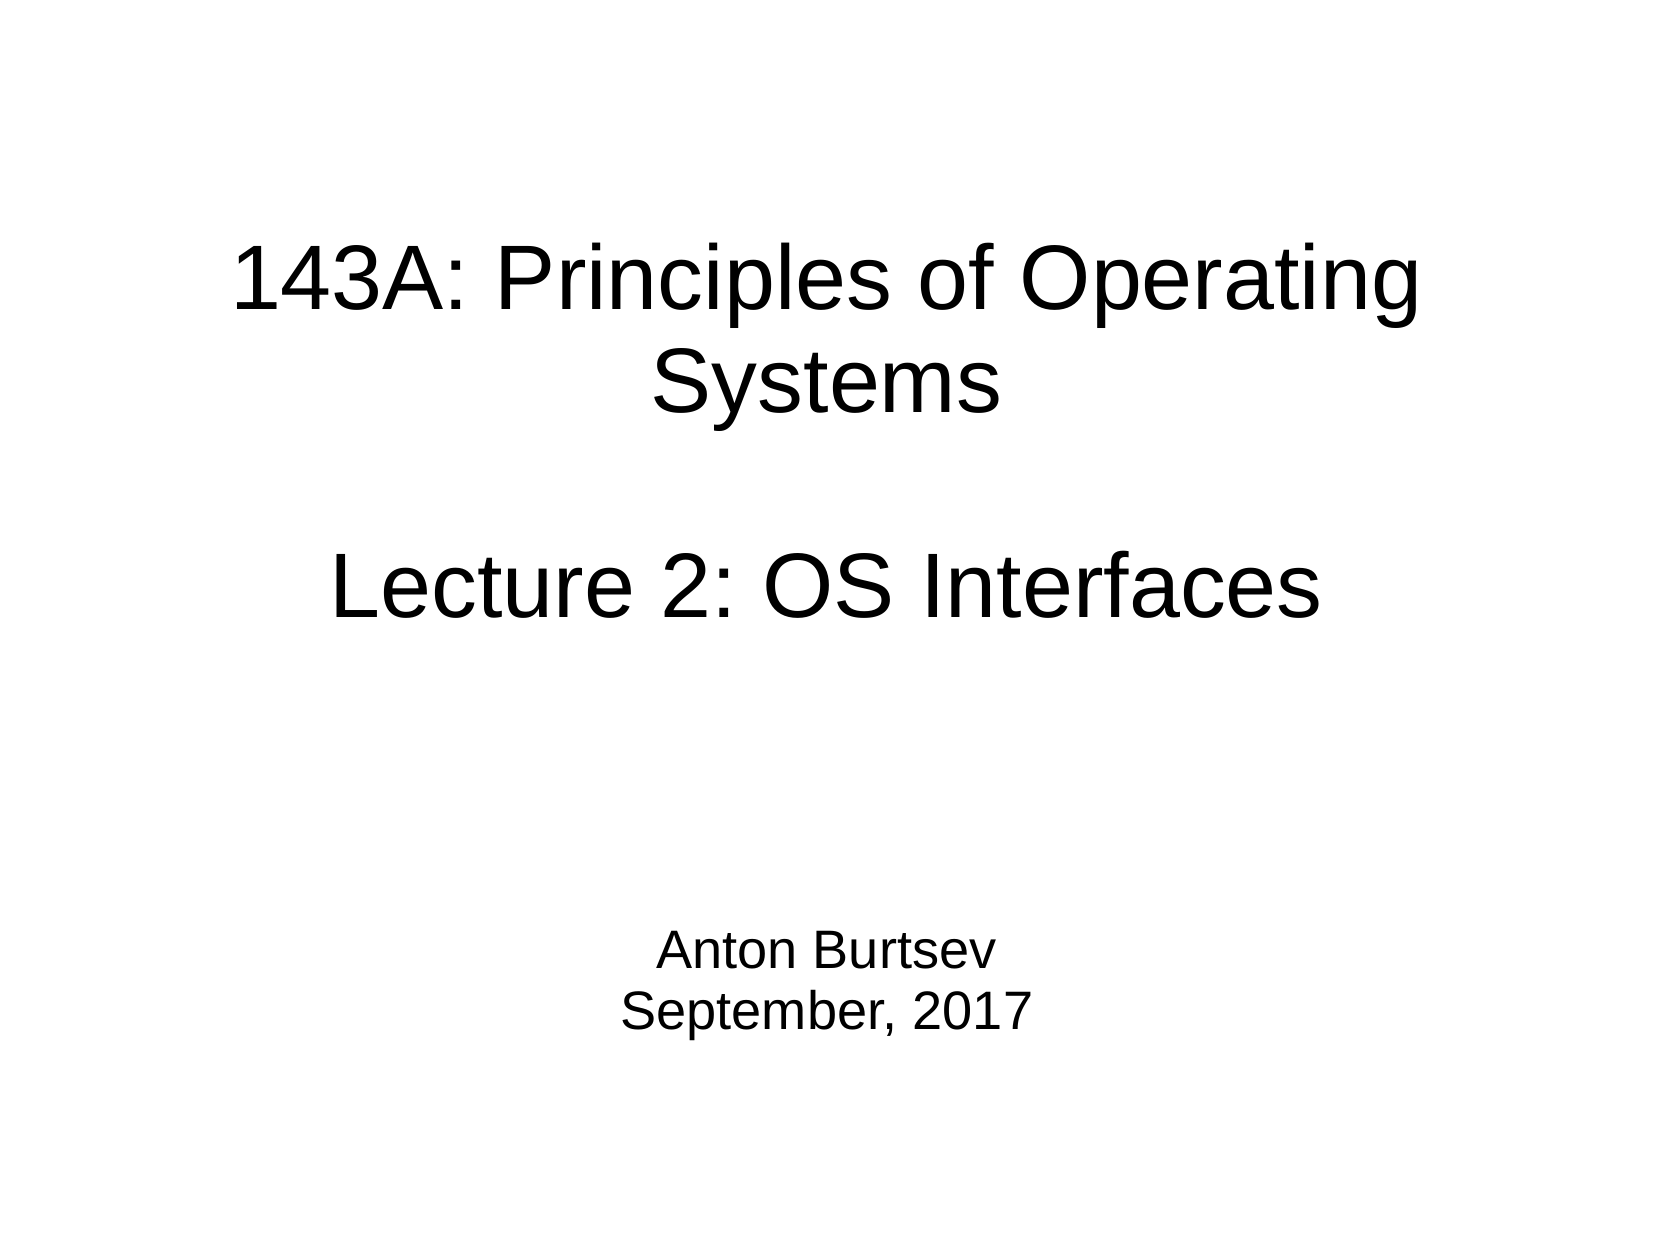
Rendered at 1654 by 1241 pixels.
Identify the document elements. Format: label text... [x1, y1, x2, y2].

subtitle Anton Burtsev September, 2017 [82, 637, 1571, 1109]
title 143A: Principles of Operating Systems Lecture 2: OS Interfaces [82, 113, 1571, 637]
